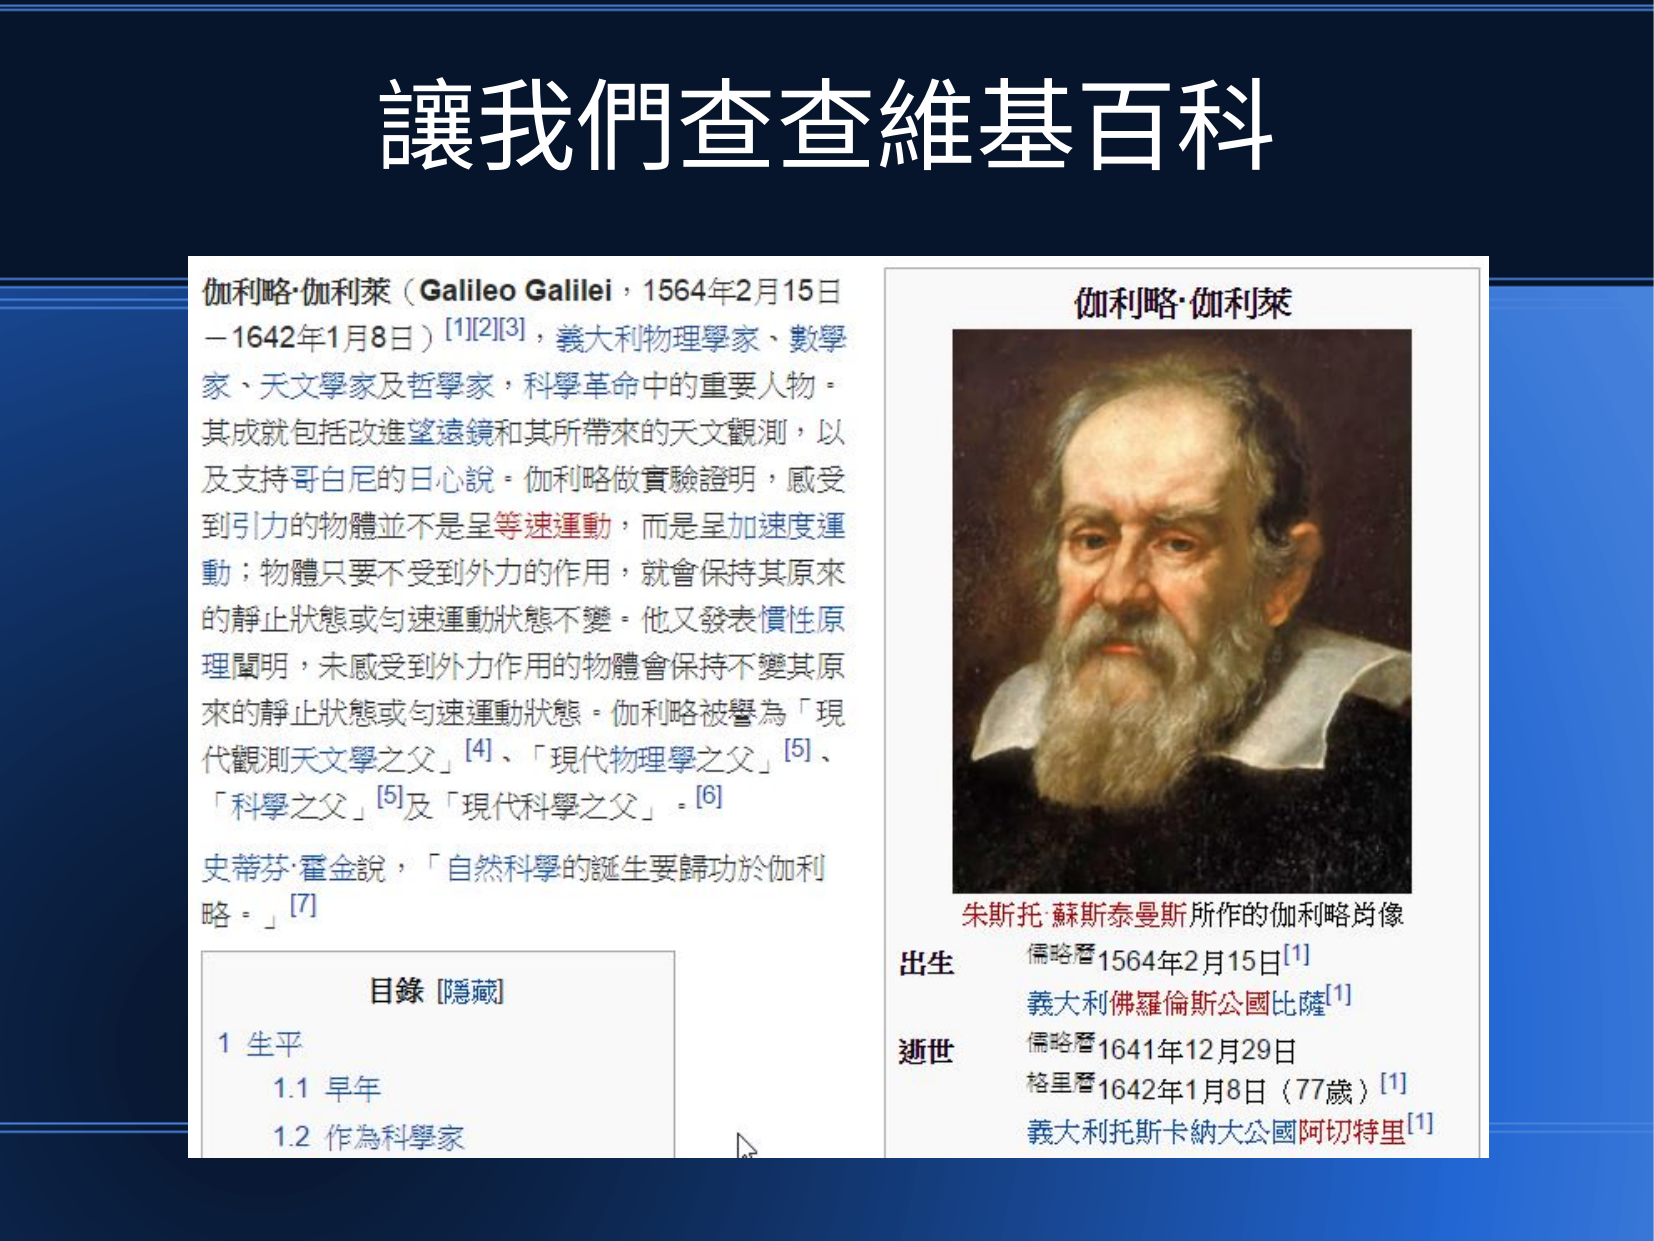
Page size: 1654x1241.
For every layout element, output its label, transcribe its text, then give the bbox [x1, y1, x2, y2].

title 讓我們查查維基百科 [82, 49, 1571, 189]
picture [0, 0, 1654, 1241]
